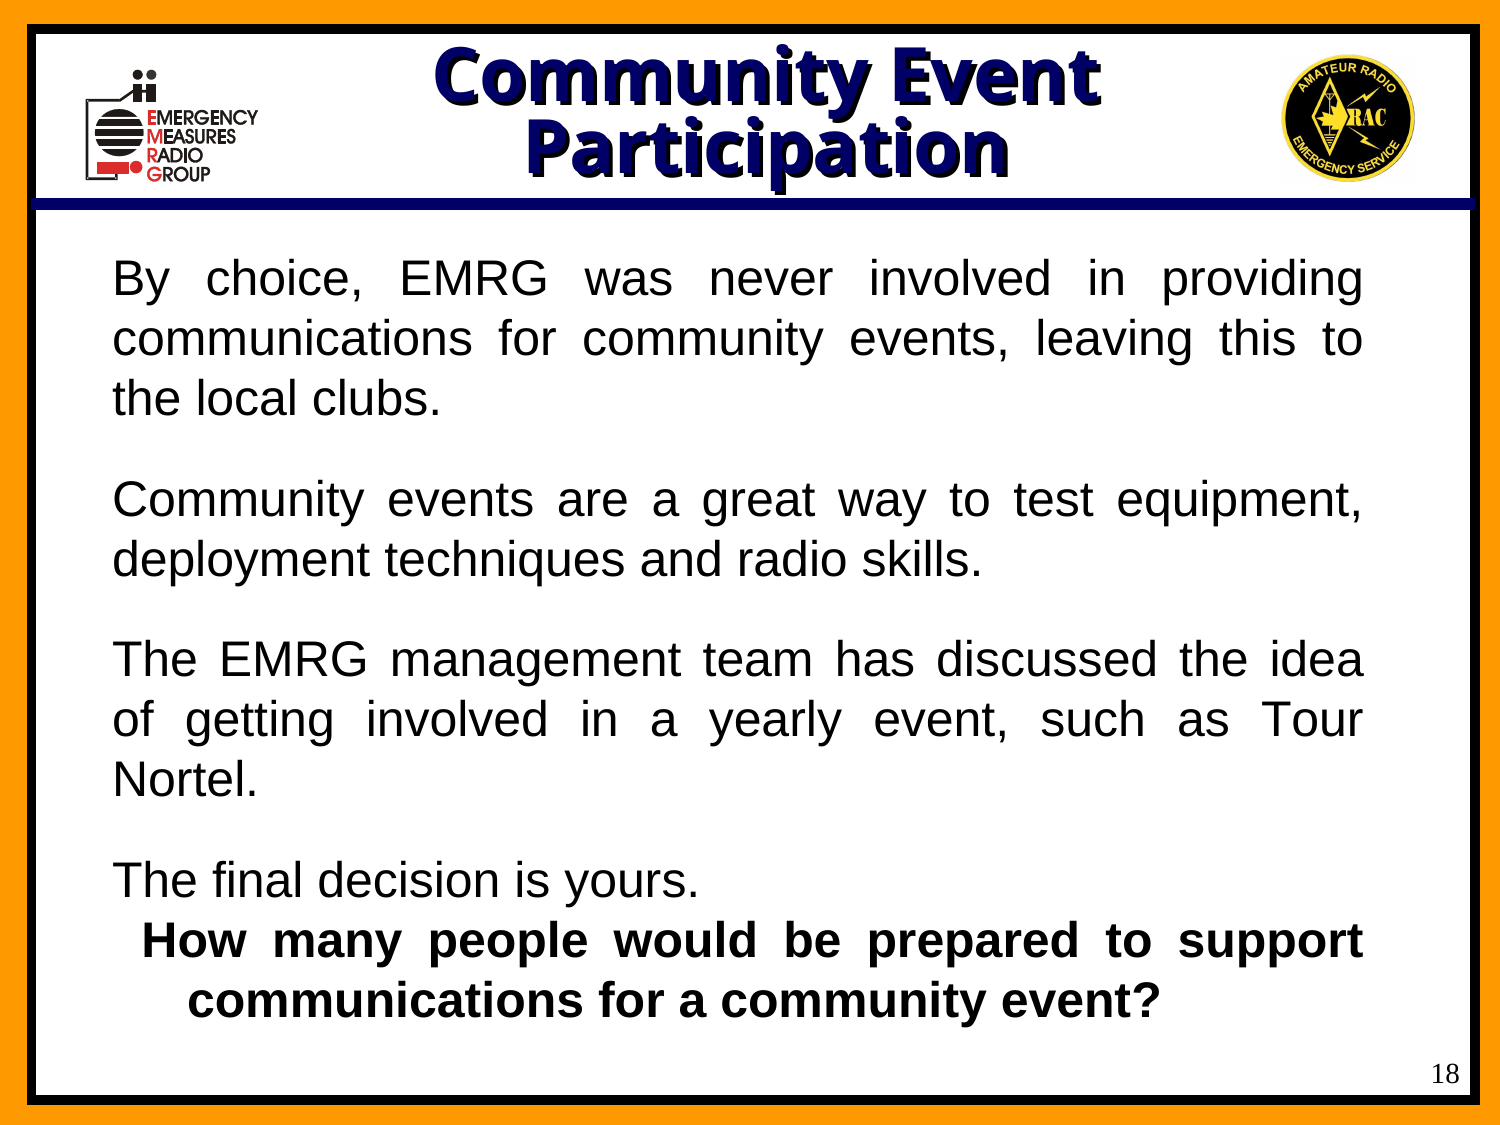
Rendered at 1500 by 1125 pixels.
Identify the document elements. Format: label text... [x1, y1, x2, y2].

text_box Community Event Participation [416, 36, 1116, 196]
picture [1281, 54, 1415, 182]
text_box By choice, EMRG was never involved in providing communications for community events, leaving this to the local clubs. Community events are a great way to test equipment, deployment techniques and radio skills. The EMRG management team has discussed the idea of getting involved in a yearly event, such as Tour Nortel. The final decision is yours. How many people would be prepared to support communications for a community event? [97, 237, 1380, 1035]
